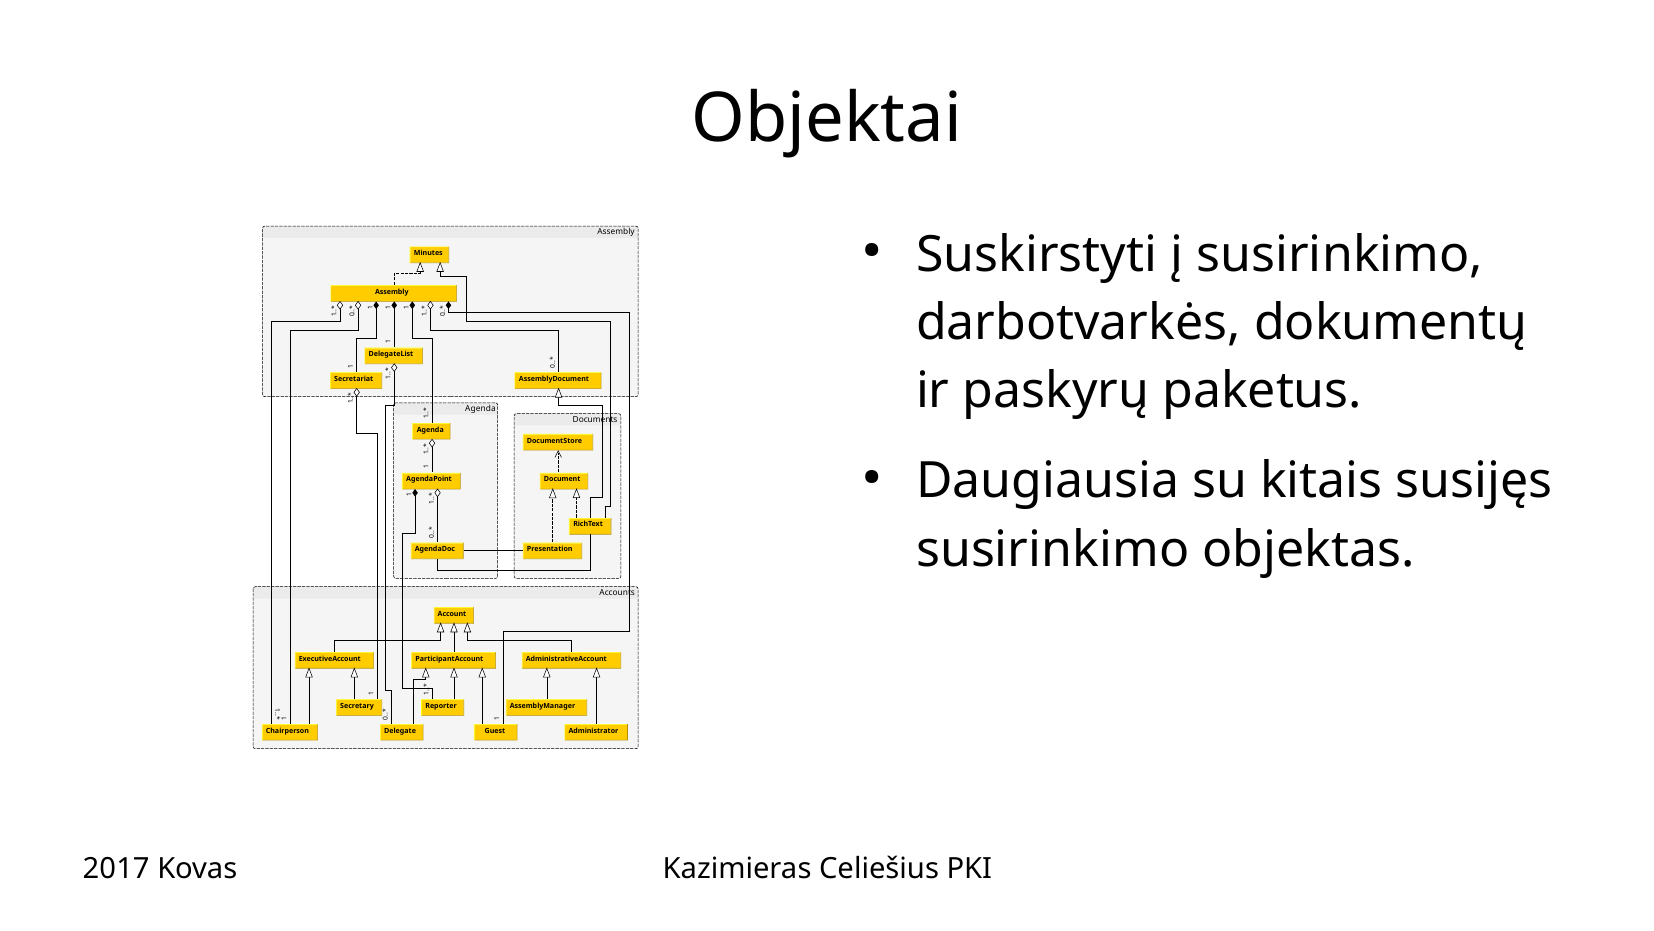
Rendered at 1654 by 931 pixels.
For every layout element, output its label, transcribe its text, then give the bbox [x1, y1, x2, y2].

picture [244, 217, 647, 757]
title Objektai [82, 37, 1571, 193]
list Suskirstyti į susirinkimo, darbotvarkės, dokumentų ir paskyrų paketus. Daugiausia su kitais susijęs susirinkimo objektas. [845, 217, 1572, 757]
